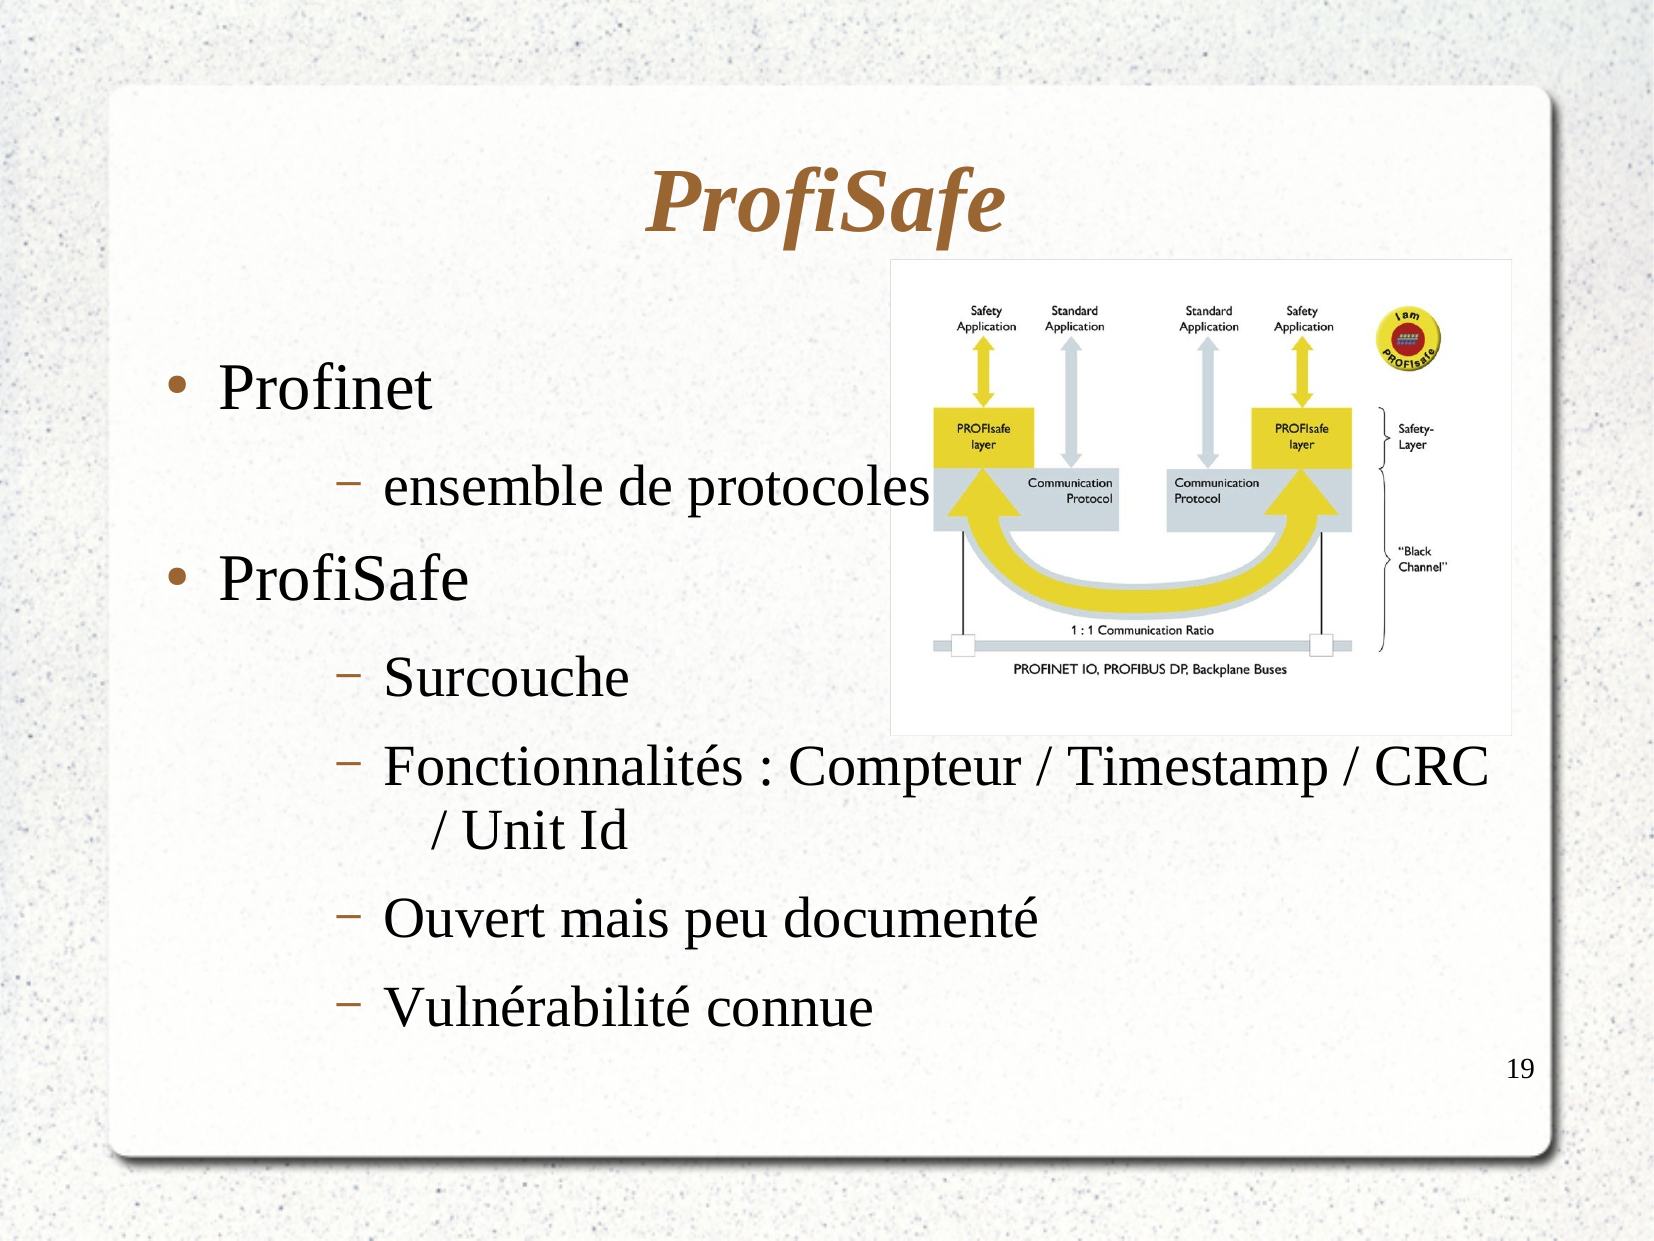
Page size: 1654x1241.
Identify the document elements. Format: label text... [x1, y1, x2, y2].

picture [0, 0, 1654, 1241]
title ProfiSafe [118, 96, 1536, 304]
list Profinet ensemble de protocoles ProfiSafe Surcouche Fonctionnalités : Compteur / Timestamp / CRC / Unit Id Ouvert mais peu documenté Vulnérabilité connue [147, 349, 1501, 1039]
